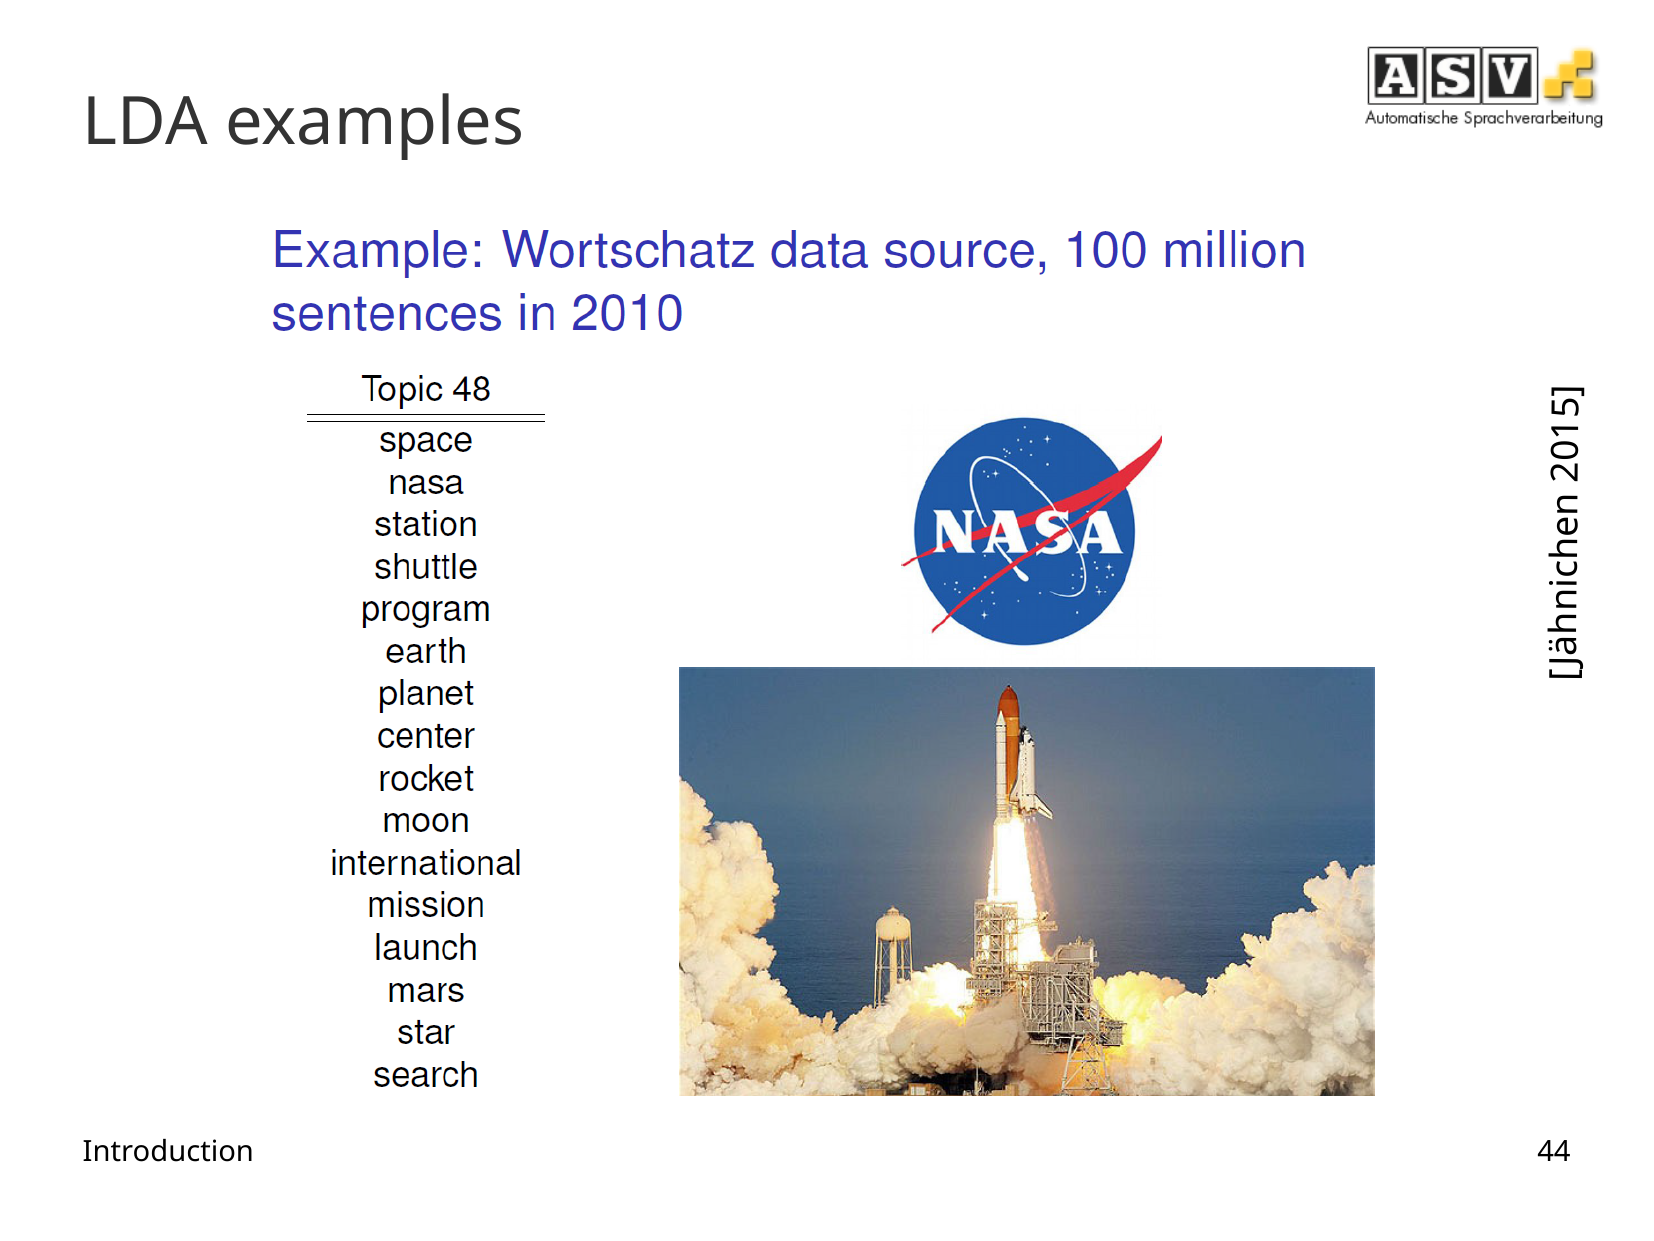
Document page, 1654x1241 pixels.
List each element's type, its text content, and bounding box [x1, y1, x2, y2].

picture [265, 221, 1376, 1096]
title LDA examples [82, 49, 1347, 189]
picture [1364, 43, 1605, 129]
text_box [Jähnichen 2015] [1528, 379, 1595, 697]
